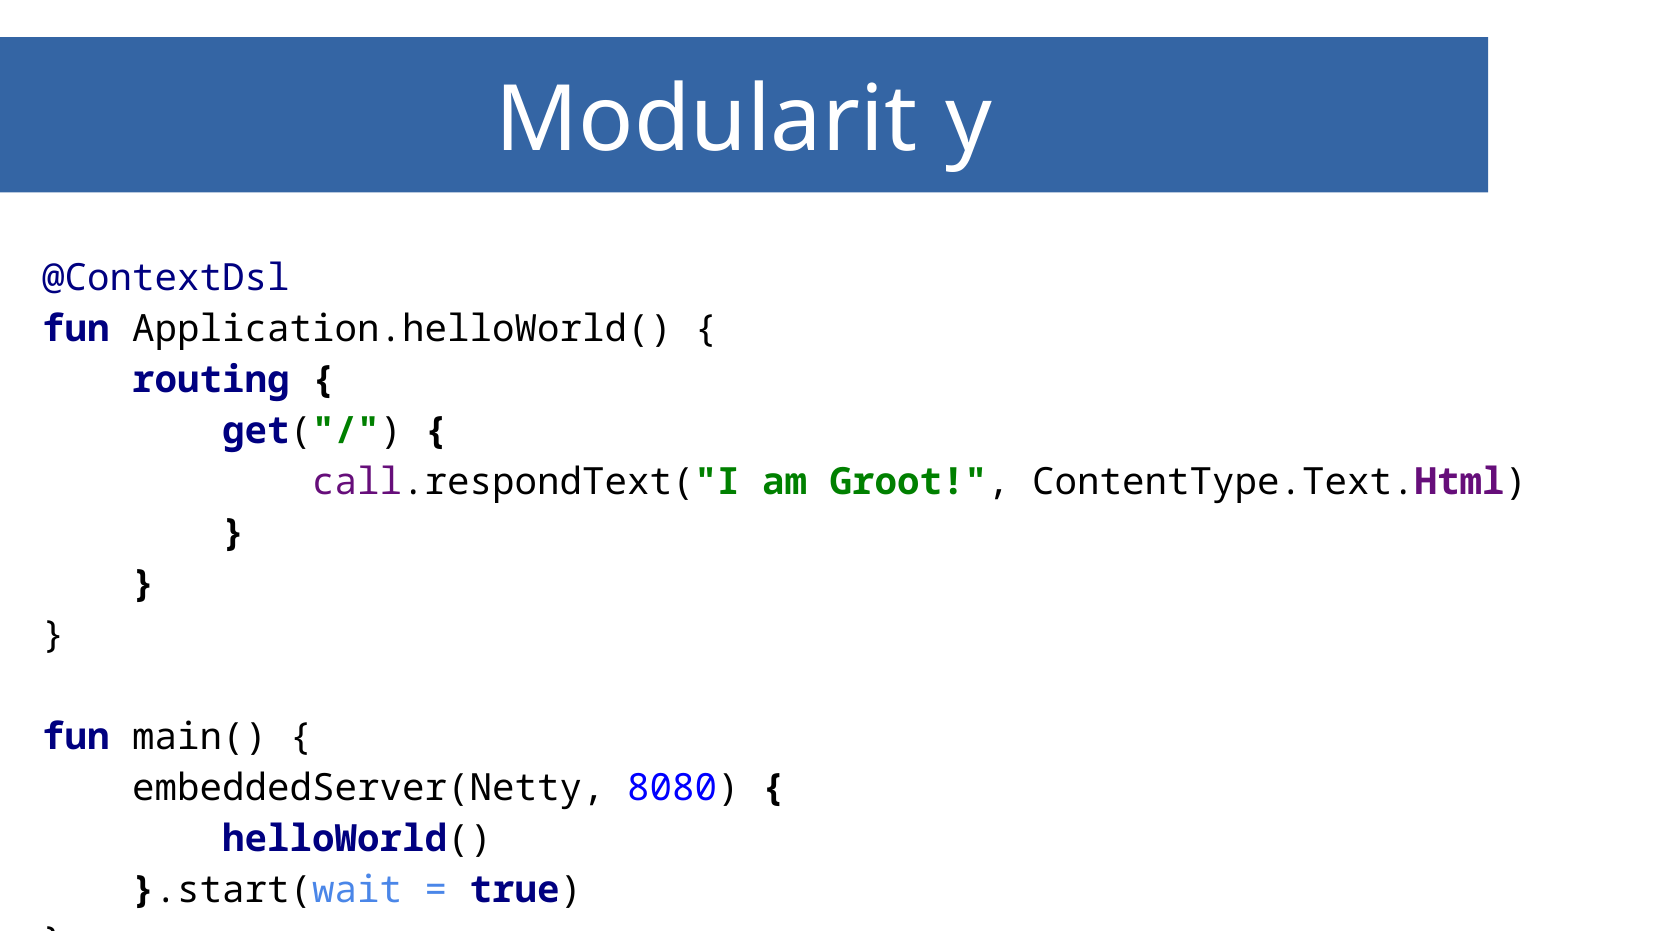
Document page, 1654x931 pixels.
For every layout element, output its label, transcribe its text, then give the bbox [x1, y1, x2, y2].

title Modularit y [0, 37, 1489, 193]
text_box @ContextDsl fun Application.helloWorld() { routing { get("/") { call.respondText("I am Groot!", ContentType.Text.Html) } } } fun main() { embeddedServer(Netty, 8080) { helloWorld() }.start(wait = true) } [27, 242, 1542, 888]
